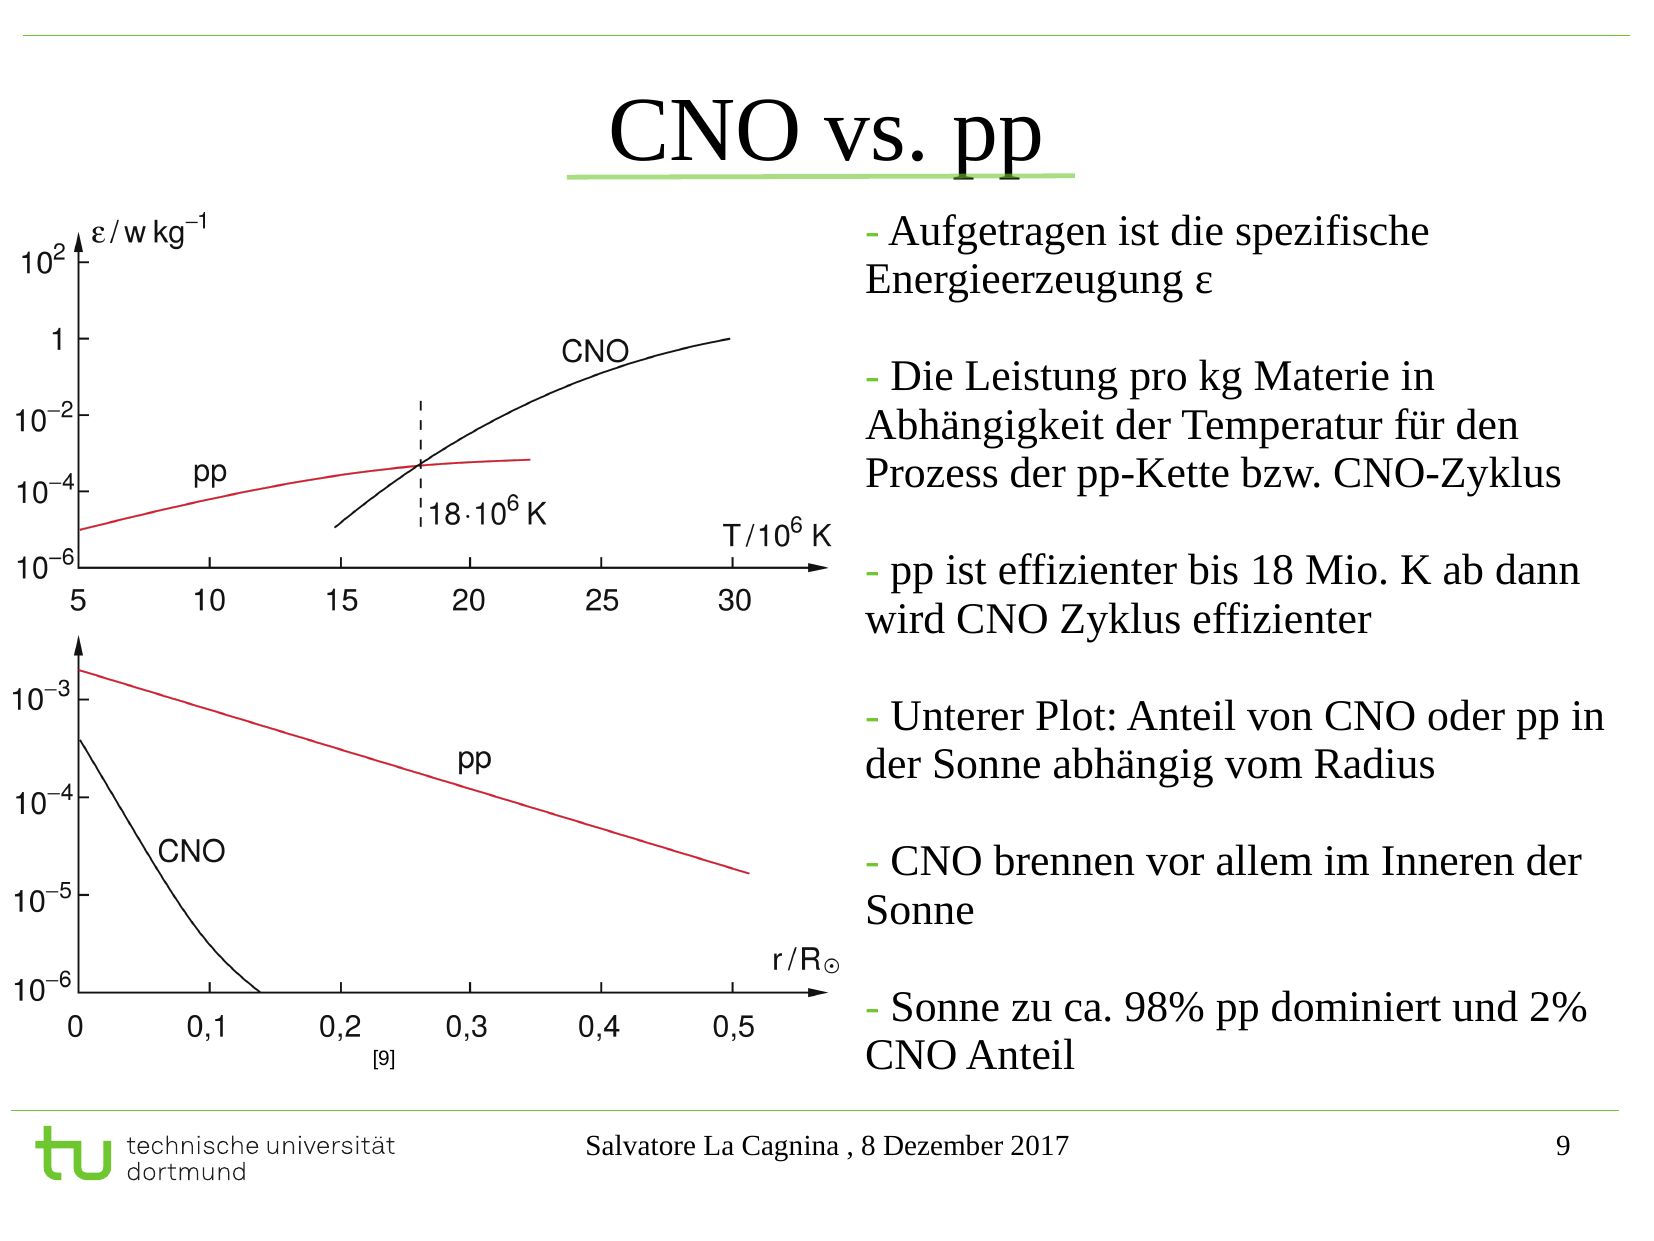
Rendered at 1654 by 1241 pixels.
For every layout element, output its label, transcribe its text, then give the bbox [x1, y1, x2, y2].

chart [35, 1125, 461, 1241]
picture [13, 212, 839, 1041]
text_box [9] [242, 1041, 526, 1205]
text_box - Aufgetragen ist die spezifische Energieerzeugung ε - Die Leistung pro kg Materie in Abhängigkeit der Temperatur für den Prozess der pp-Kette bzw. CNO-Zyklus - pp ist effizienter bis 18 Mio. K ab dann wird CNO Zyklus effizienter - Unterer Plot: Anteil von CNO oder pp in der Sonne abhängig vom Radius - CNO brennen vor allem im Inneren der Sonne - Sonne zu ca. 98% pp dominiert und 2% CNO Anteil [850, 199, 1630, 1087]
title CNO vs. pp [82, 25, 1571, 233]
